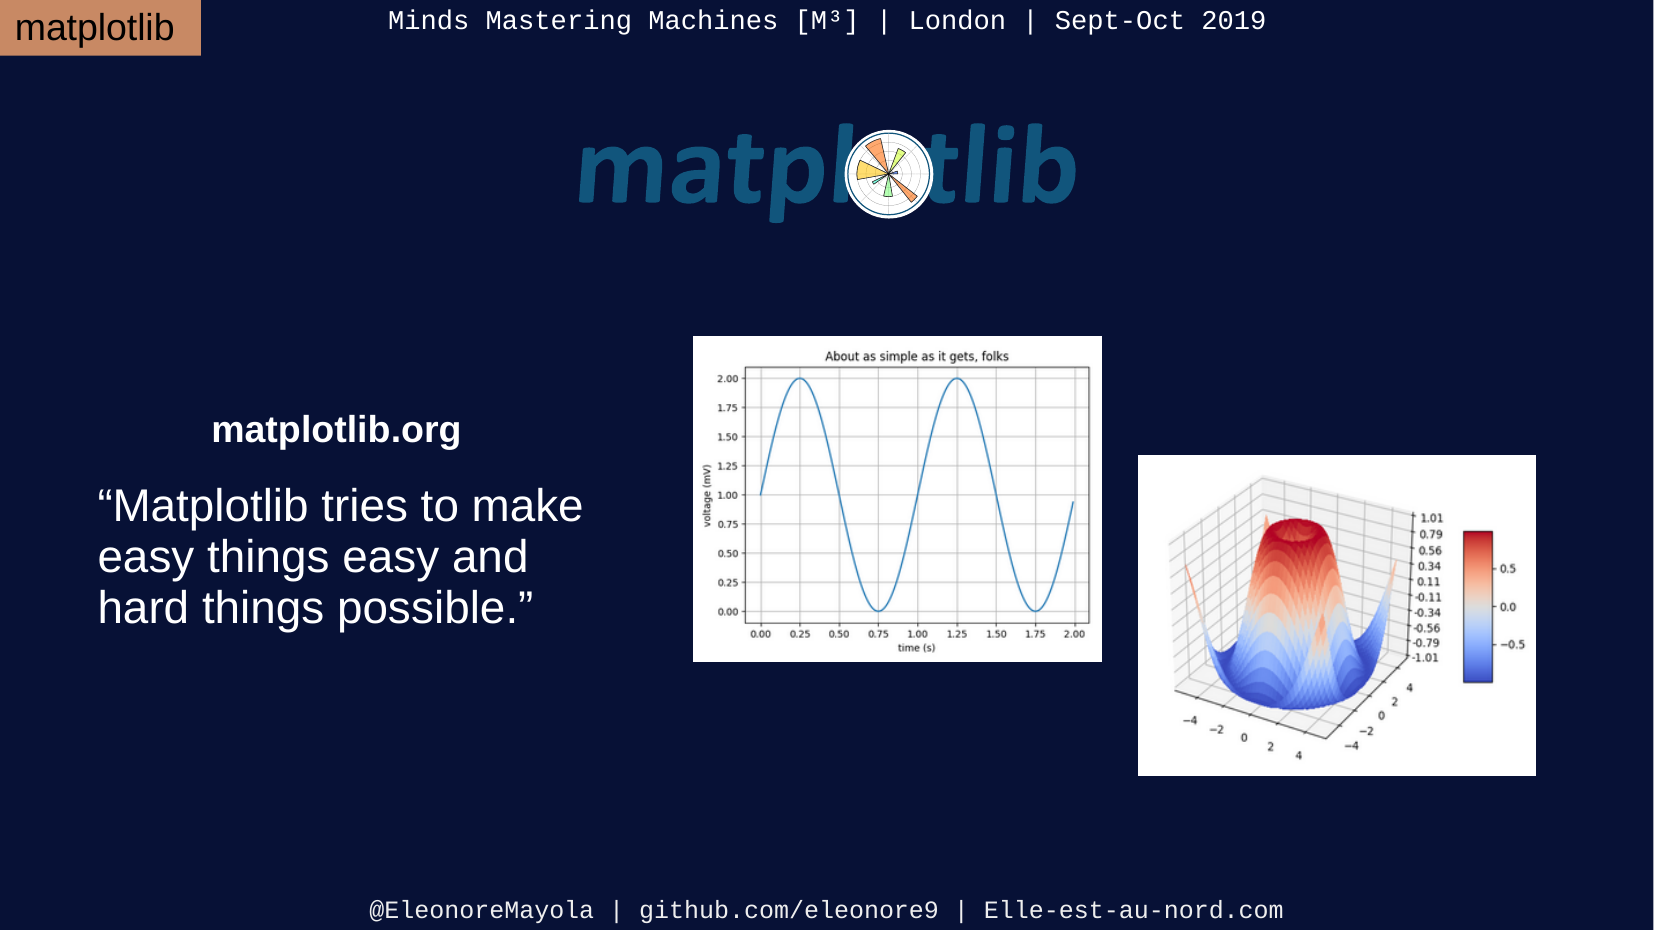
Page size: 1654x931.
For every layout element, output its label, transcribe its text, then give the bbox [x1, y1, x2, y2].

picture [693, 336, 1102, 662]
text_box @EleonoreMayola | github.com/eleonore9 | Elle-est-au-nord.com [295, 862, 1359, 931]
picture [1138, 455, 1536, 776]
text_box matplotlib.org [94, 401, 579, 459]
text_box matplotlib [0, 0, 201, 56]
picture [556, 104, 1105, 237]
text_box “Matplotlib tries to make easy things easy and hard things possible.” [82, 472, 615, 642]
text_box Minds Mastering Machines [M³] | London | Sept-Oct 2019 [265, 0, 1388, 60]
